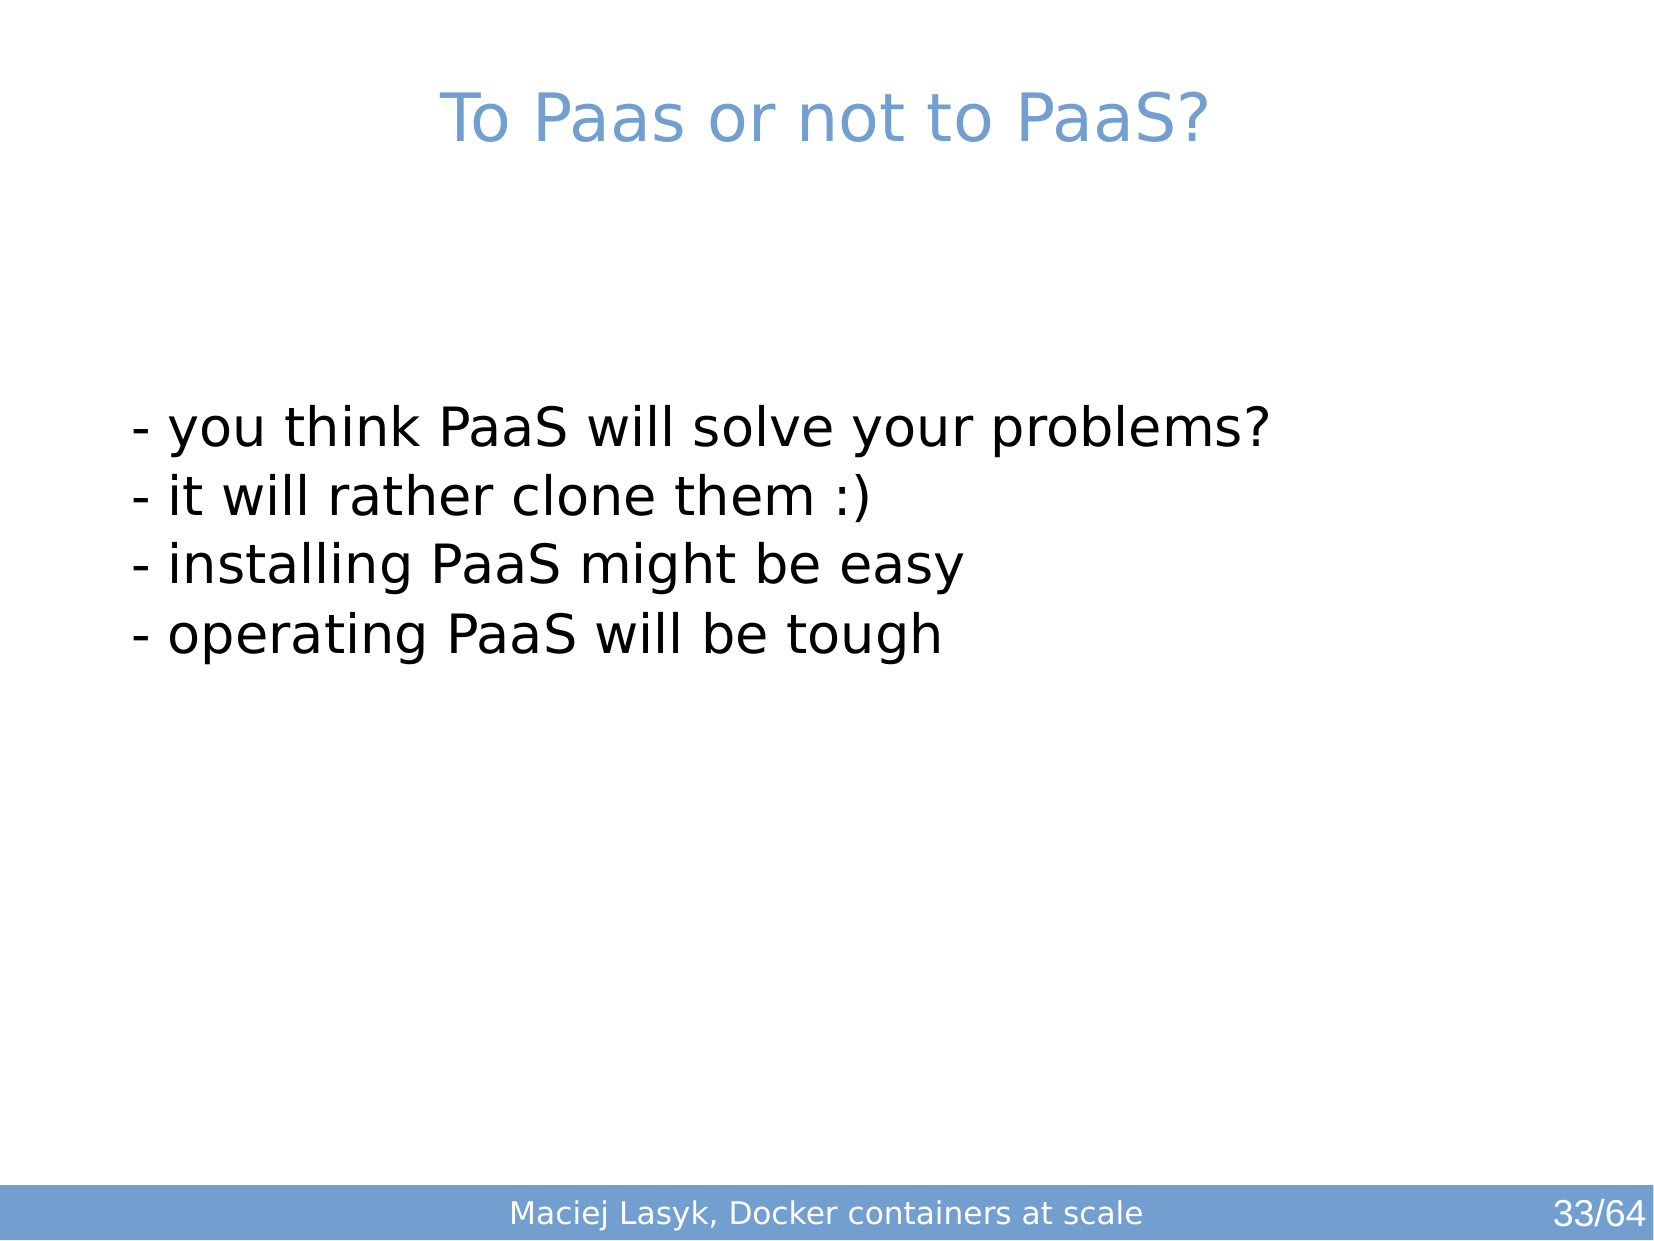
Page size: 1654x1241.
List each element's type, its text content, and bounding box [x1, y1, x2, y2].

text_box [0, 1185, 1527, 1241]
text_box To Paas or not to PaaS? [426, 72, 1228, 166]
text_box - you think PaaS will solve your problems? - it will rather clone them :) - installing PaaS might be easy - operating PaaS will be tough [116, 388, 1289, 693]
text_box 33/64 [1527, 1185, 1654, 1241]
text_box Maciej Lasyk, Docker containers at scale [494, 1188, 1160, 1240]
